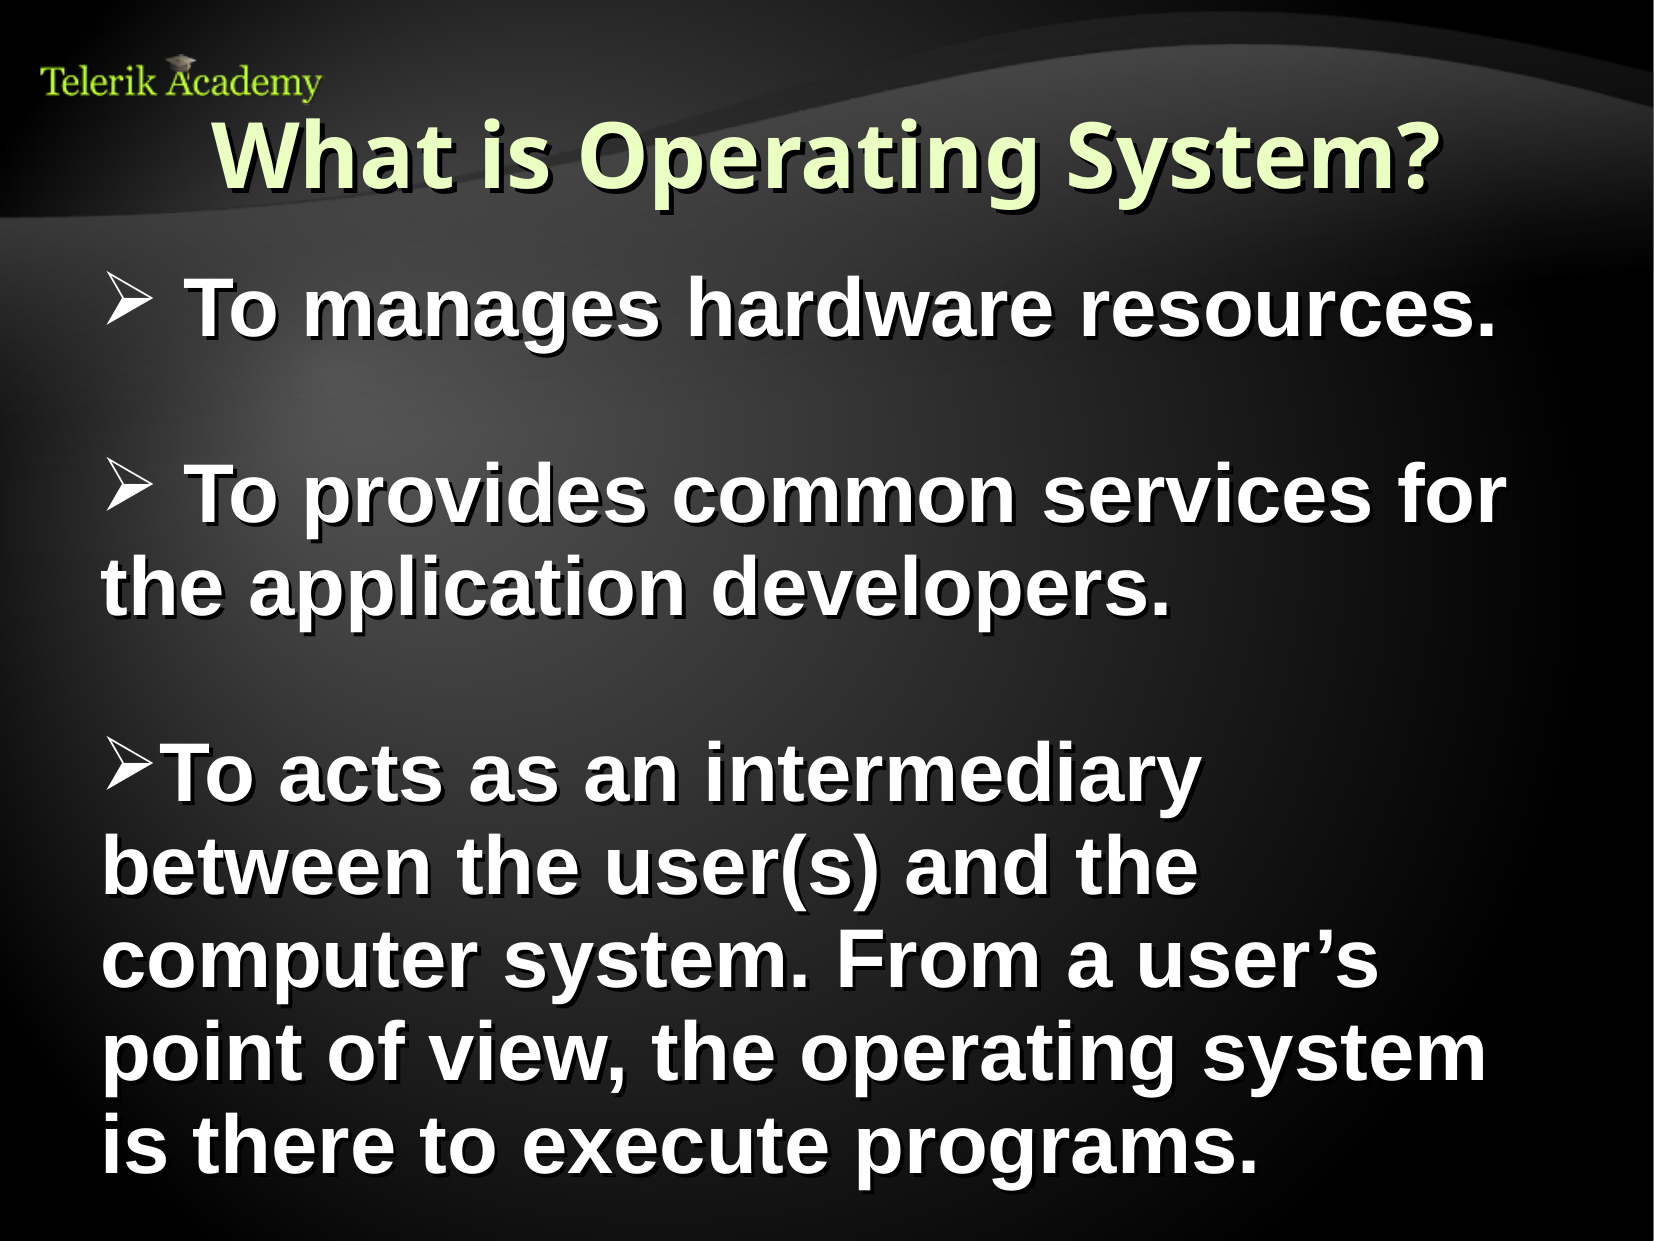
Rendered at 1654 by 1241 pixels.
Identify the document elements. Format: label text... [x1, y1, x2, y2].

subtitle To manages hardware resources. To provides common services for the application developers. To acts as an intermediary between the user(s) and the computer system. From a user’s point of view, the operating system is there to execute programs. [100, 261, 1556, 1192]
title What is Operating System? [82, 49, 1571, 257]
picture [0, 0, 1654, 1241]
